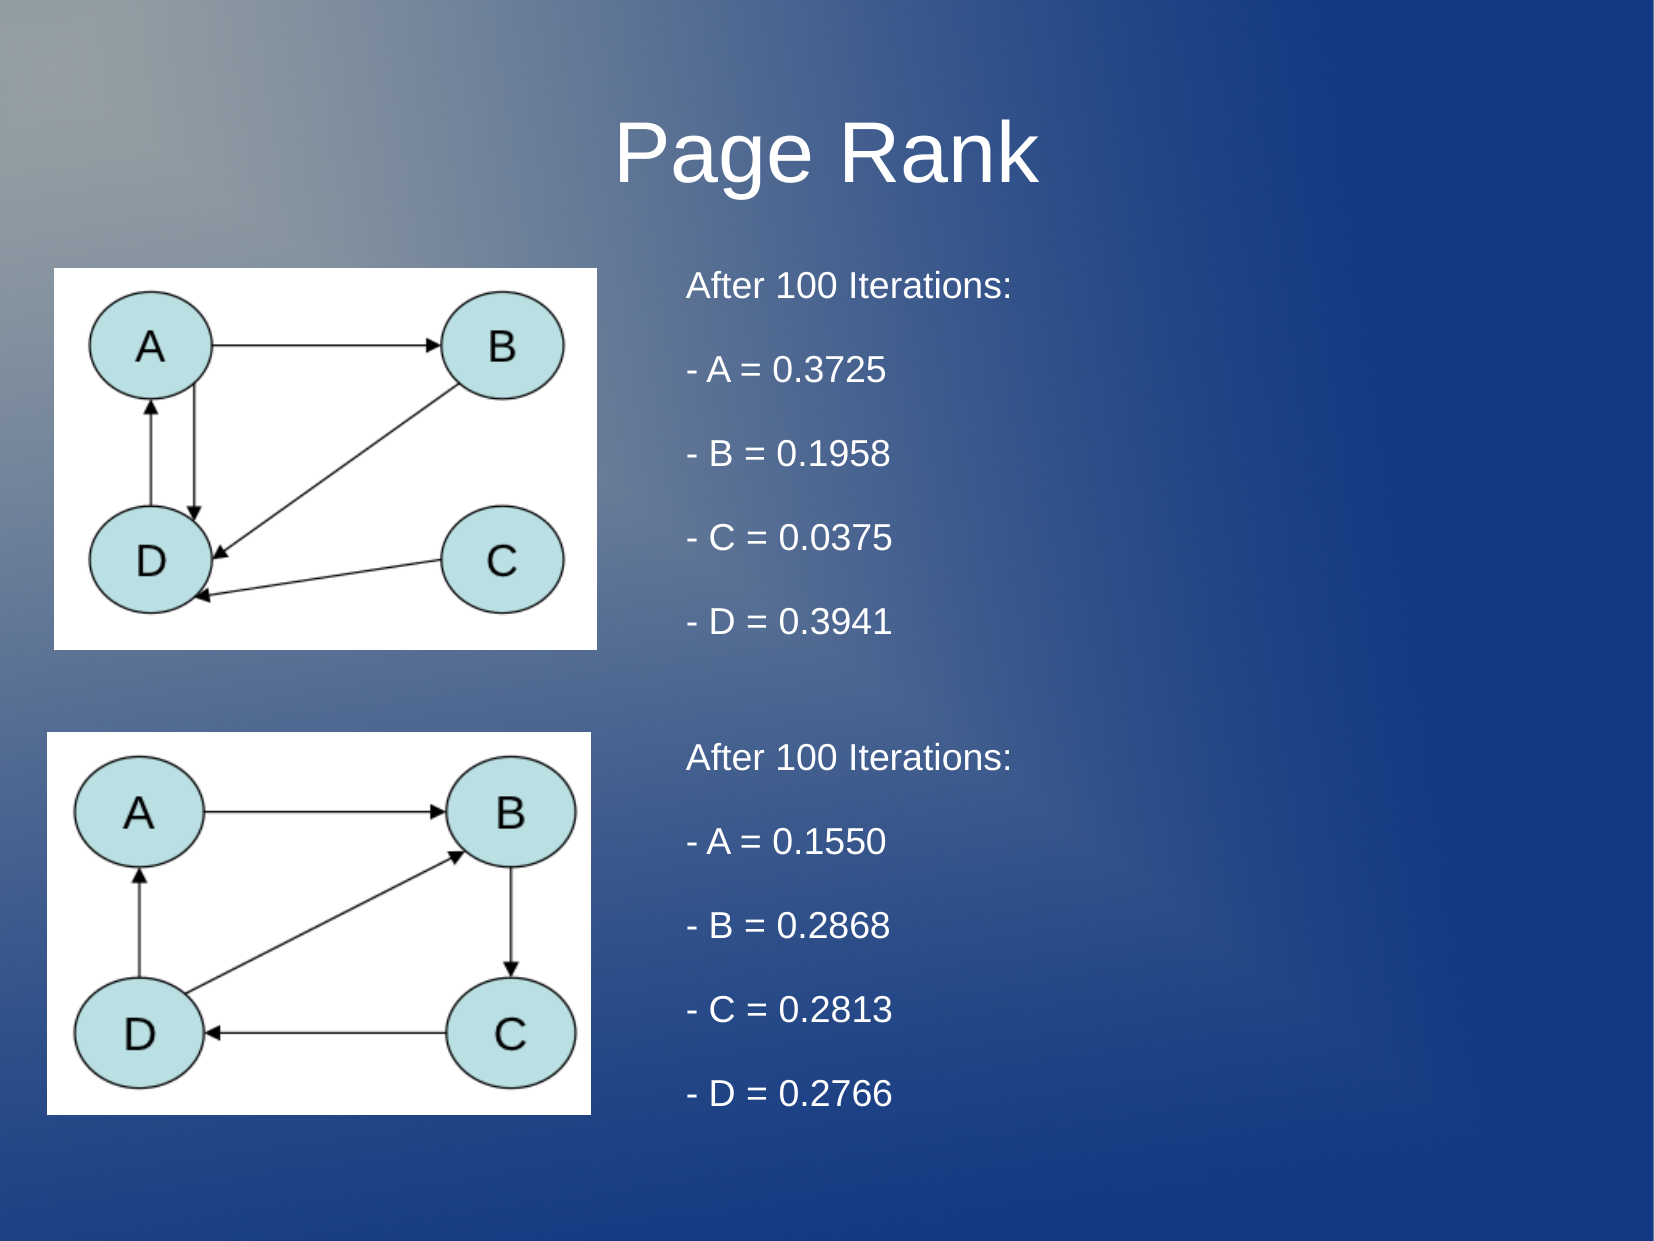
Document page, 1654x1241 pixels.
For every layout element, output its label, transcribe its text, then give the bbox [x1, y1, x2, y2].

text_box After 100 Iterations: - A = 0.1550 - B = 0.2868 - C = 0.2813 - D = 0.2766 [671, 729, 1064, 1123]
title Page Rank [82, 49, 1571, 257]
text_box After 100 Iterations: - A = 0.3725 - B = 0.1958 - C = 0.0375 - D = 0.3941 [671, 256, 1063, 650]
picture [0, 0, 1654, 1241]
